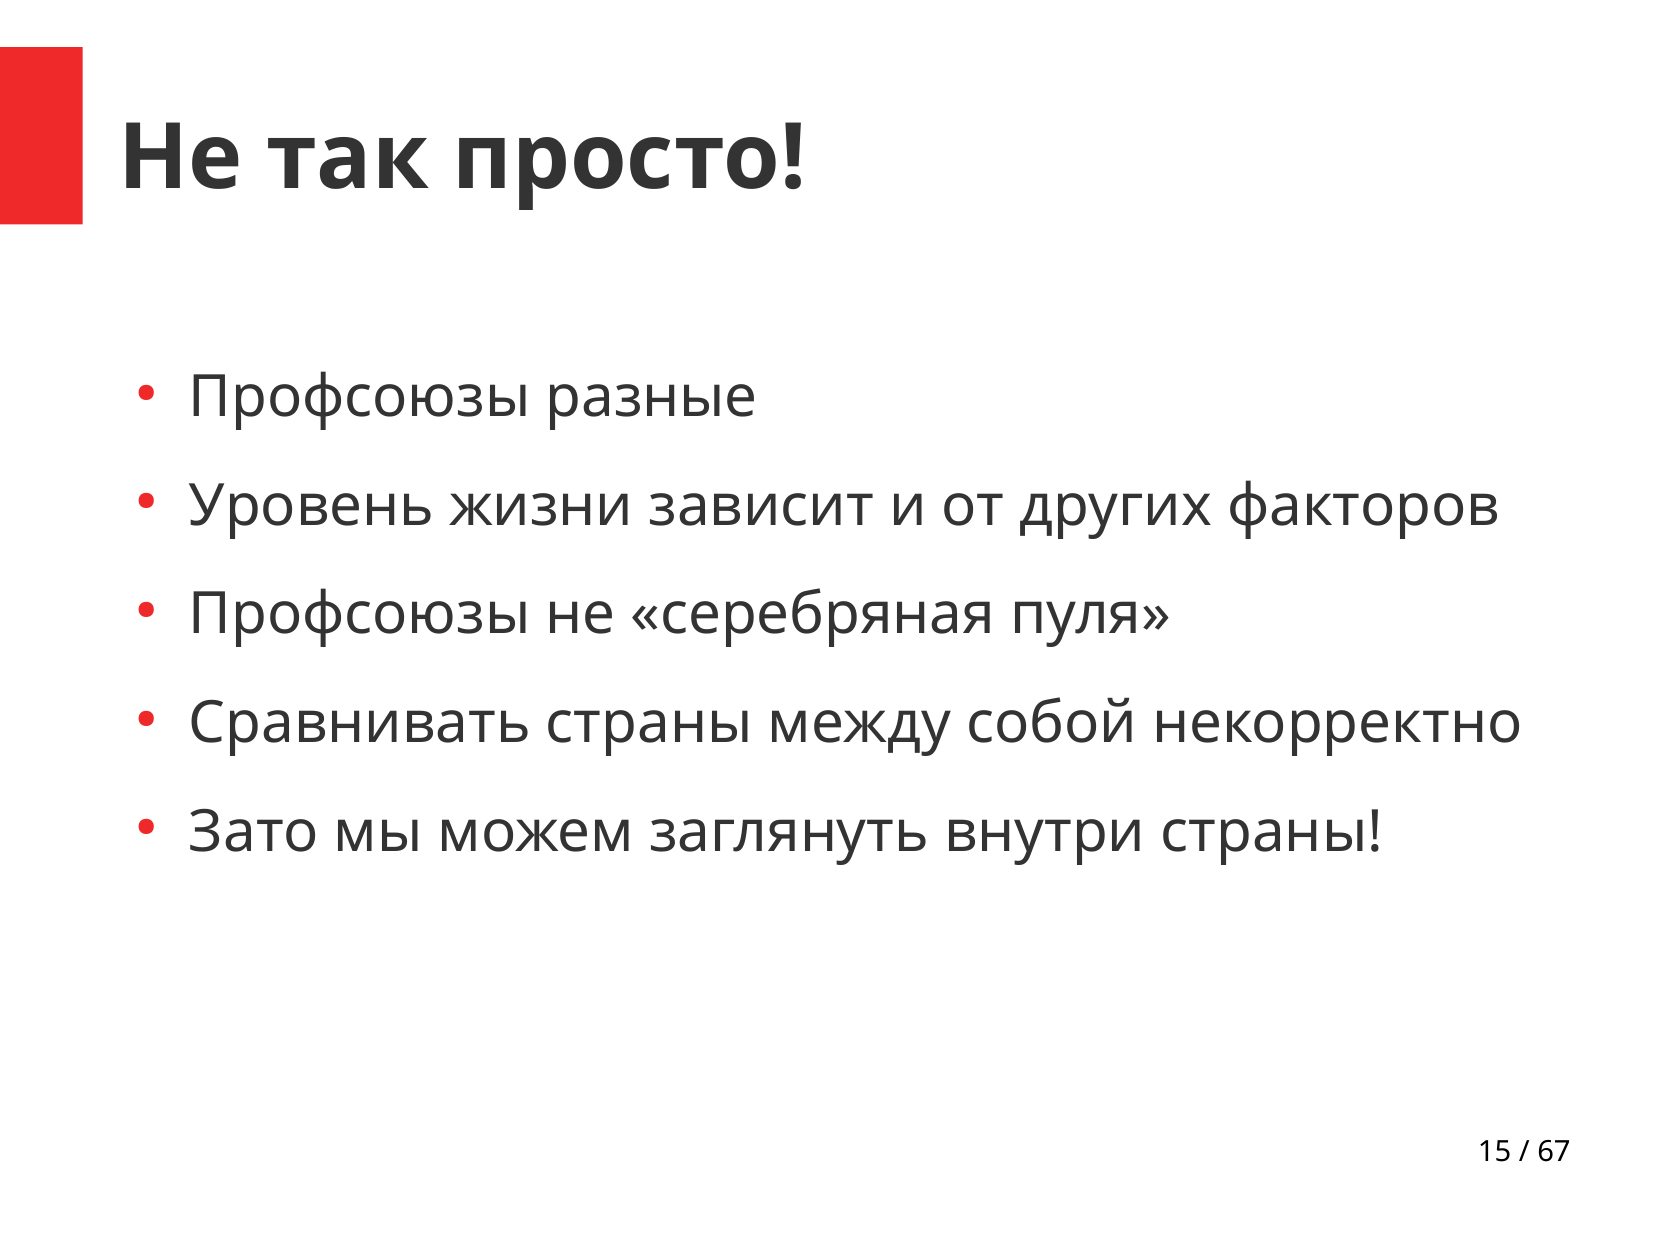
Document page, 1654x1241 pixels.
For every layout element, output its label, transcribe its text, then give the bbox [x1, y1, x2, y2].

title Не так просто! [118, 49, 1571, 257]
list Профсоюзы разные Уровень жизни зависит и от других факторов Профсоюзы не «серебряная пуля» Сравнивать страны между собой некорректно Зато мы можем заглянуть внутри страны! [118, 354, 1536, 1074]
